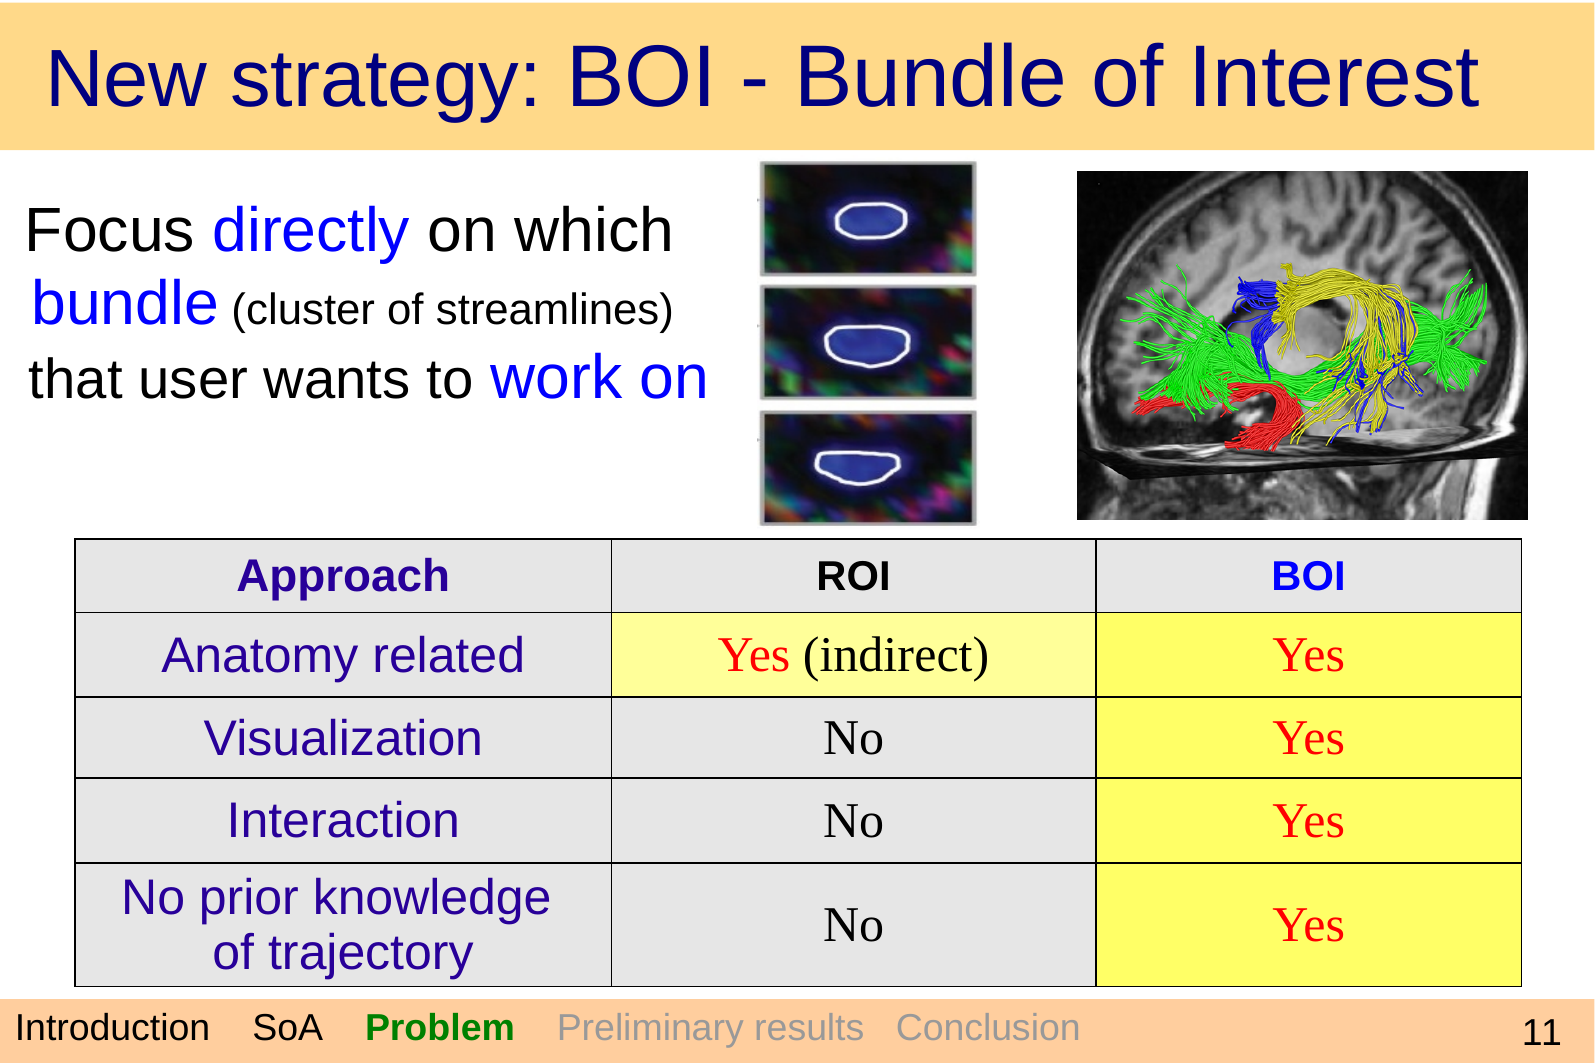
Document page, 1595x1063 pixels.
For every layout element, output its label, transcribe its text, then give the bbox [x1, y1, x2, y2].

table_cell Yes [1097, 779, 1521, 862]
picture [1077, 171, 1528, 520]
table_cell Interaction [76, 779, 611, 862]
table_cell Visualization [76, 698, 611, 777]
table_header Approach [76, 540, 611, 612]
table_cell Yes [1097, 613, 1521, 696]
table_cell Anatomy related [76, 613, 611, 696]
table_header ROI [612, 540, 1095, 612]
text_box <number> [1377, 1003, 1579, 1063]
table_cell No [612, 779, 1095, 862]
list Focus directly on which bundle (cluster of streamlines) that user wants to work on [0, 173, 753, 448]
table_cell Yes [1097, 698, 1521, 777]
text_box Introduction SoA Problem Preliminary results Conclusion [0, 999, 1595, 1063]
picture [757, 155, 980, 531]
table_cell Yes (indirect) [612, 613, 1095, 696]
table_cell No prior knowledge of trajectory [76, 864, 611, 986]
table_cell No [612, 864, 1095, 986]
title New strategy: BOI - Bundle of Interest [0, 2, 1595, 151]
table_cell No [612, 698, 1095, 777]
table_header BOI [1097, 540, 1521, 612]
table_cell Yes [1097, 864, 1521, 986]
